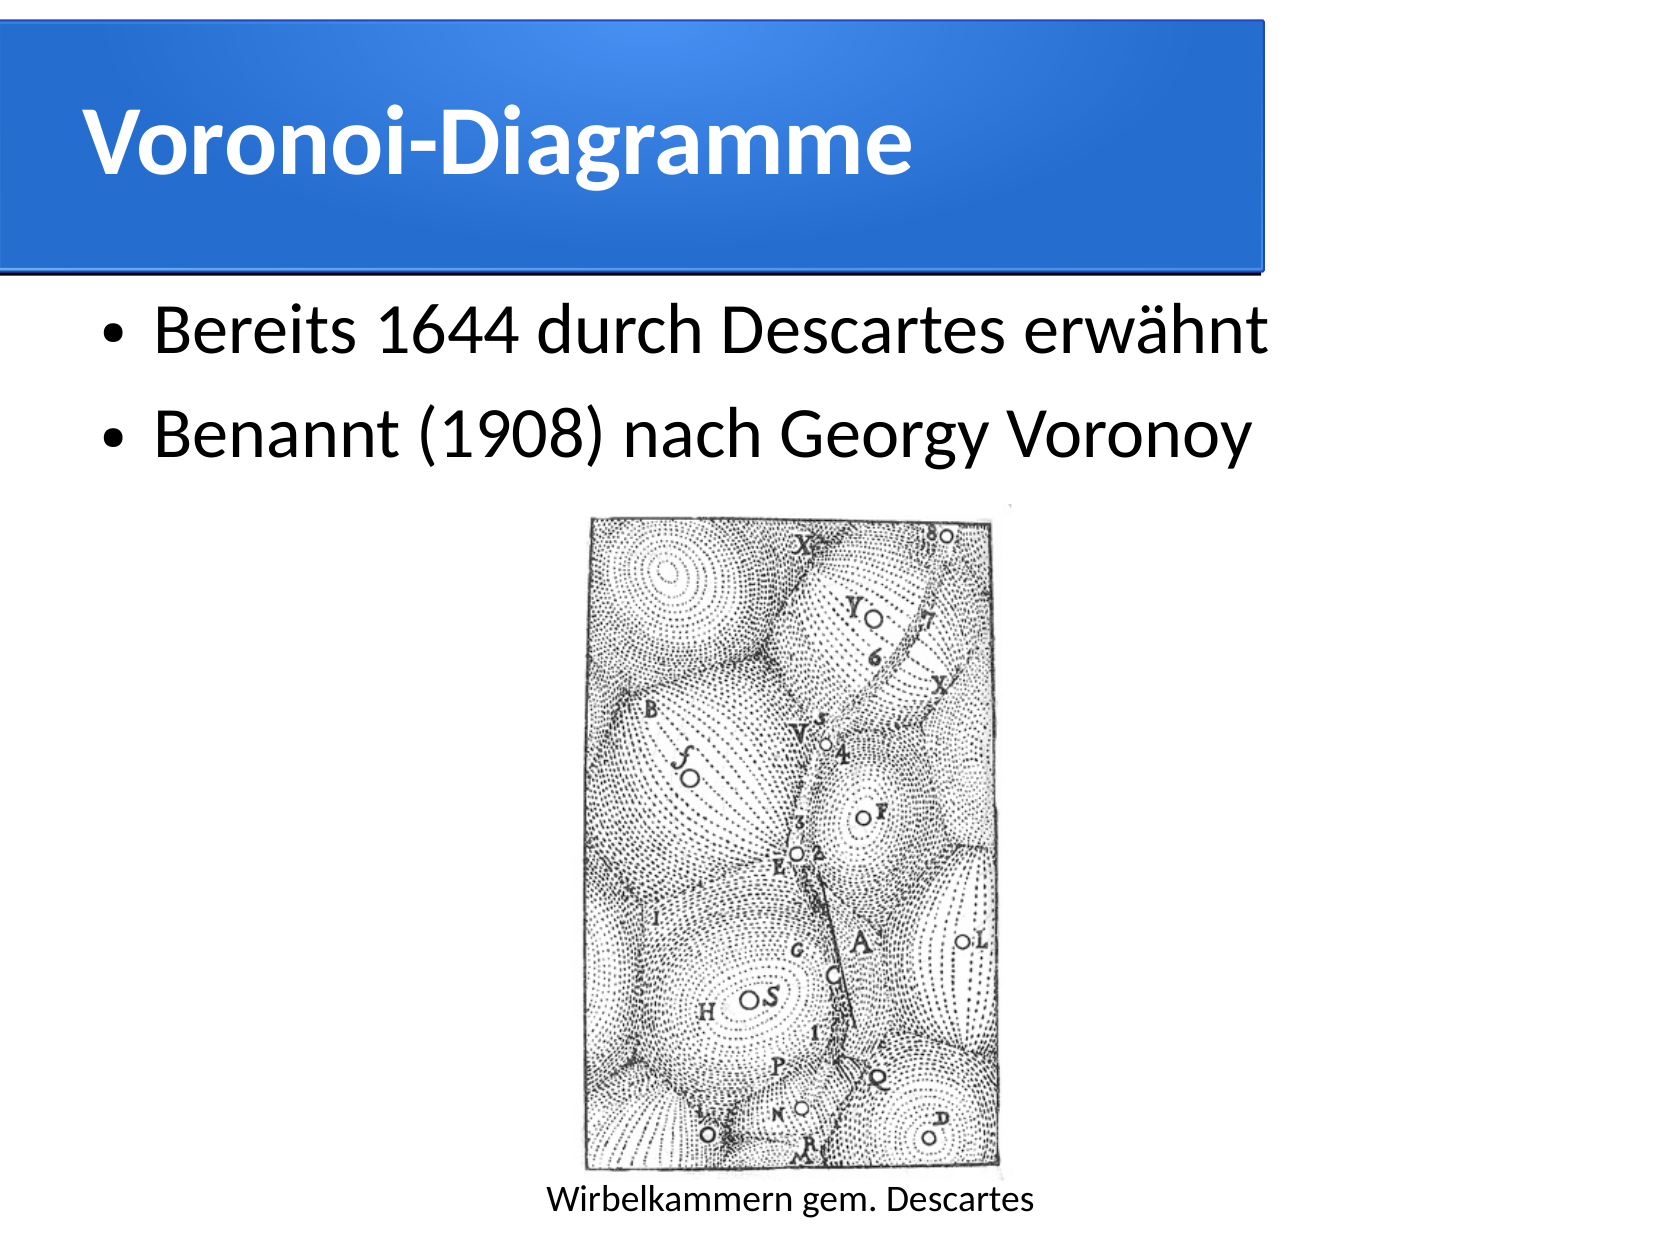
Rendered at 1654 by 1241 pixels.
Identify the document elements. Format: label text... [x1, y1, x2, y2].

text_box Wirbelkammern gem. Descartes [531, 1175, 1323, 1229]
picture [572, 504, 1013, 1175]
title Voronoi-Diagramme [82, 47, 1235, 252]
list Bereits 1644 durch Descartes erwähnt Benannt (1908) nach Georgy Voronoy [82, 299, 1571, 1019]
